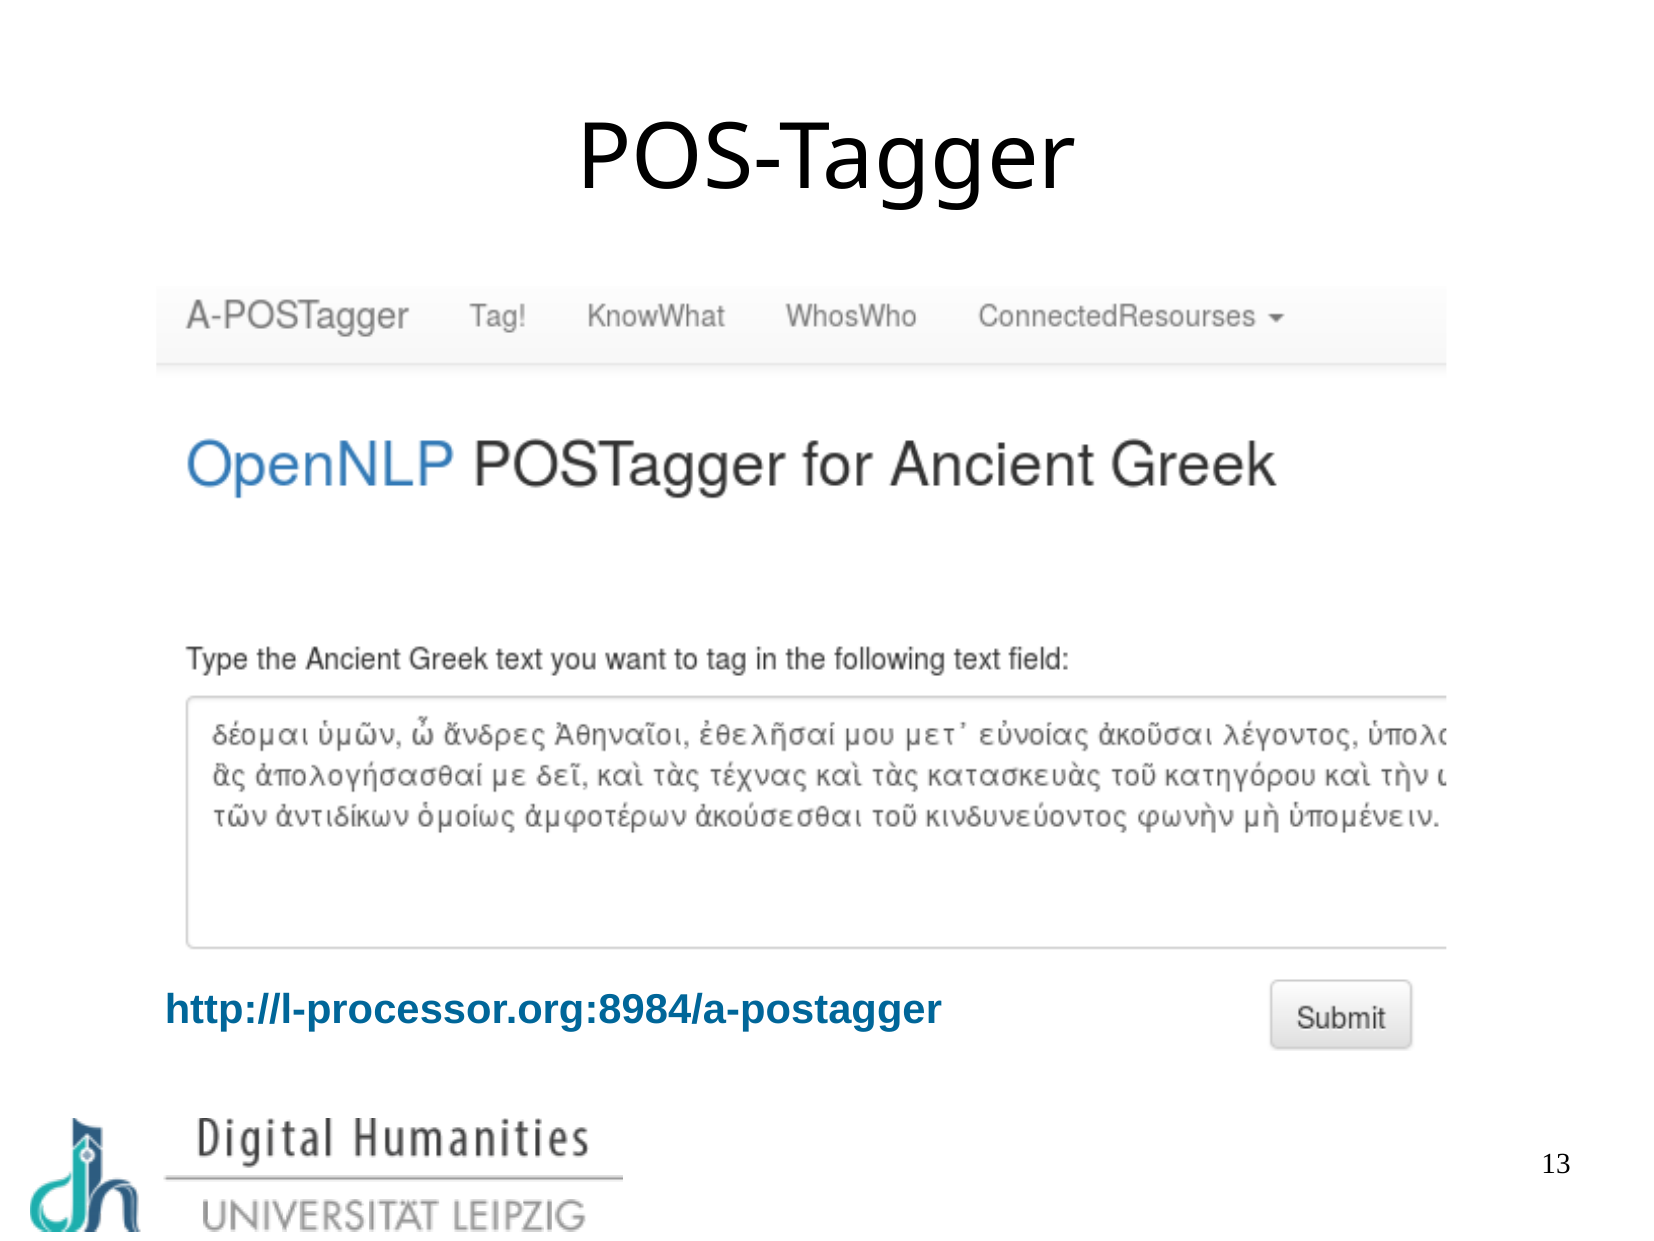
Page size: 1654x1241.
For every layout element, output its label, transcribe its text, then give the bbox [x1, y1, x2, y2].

picture [30, 1118, 623, 1232]
picture [156, 286, 1447, 1051]
title POS-Tagger [82, 49, 1571, 257]
text_box http://l-processor.org:8984/a-postagger [150, 978, 991, 1054]
